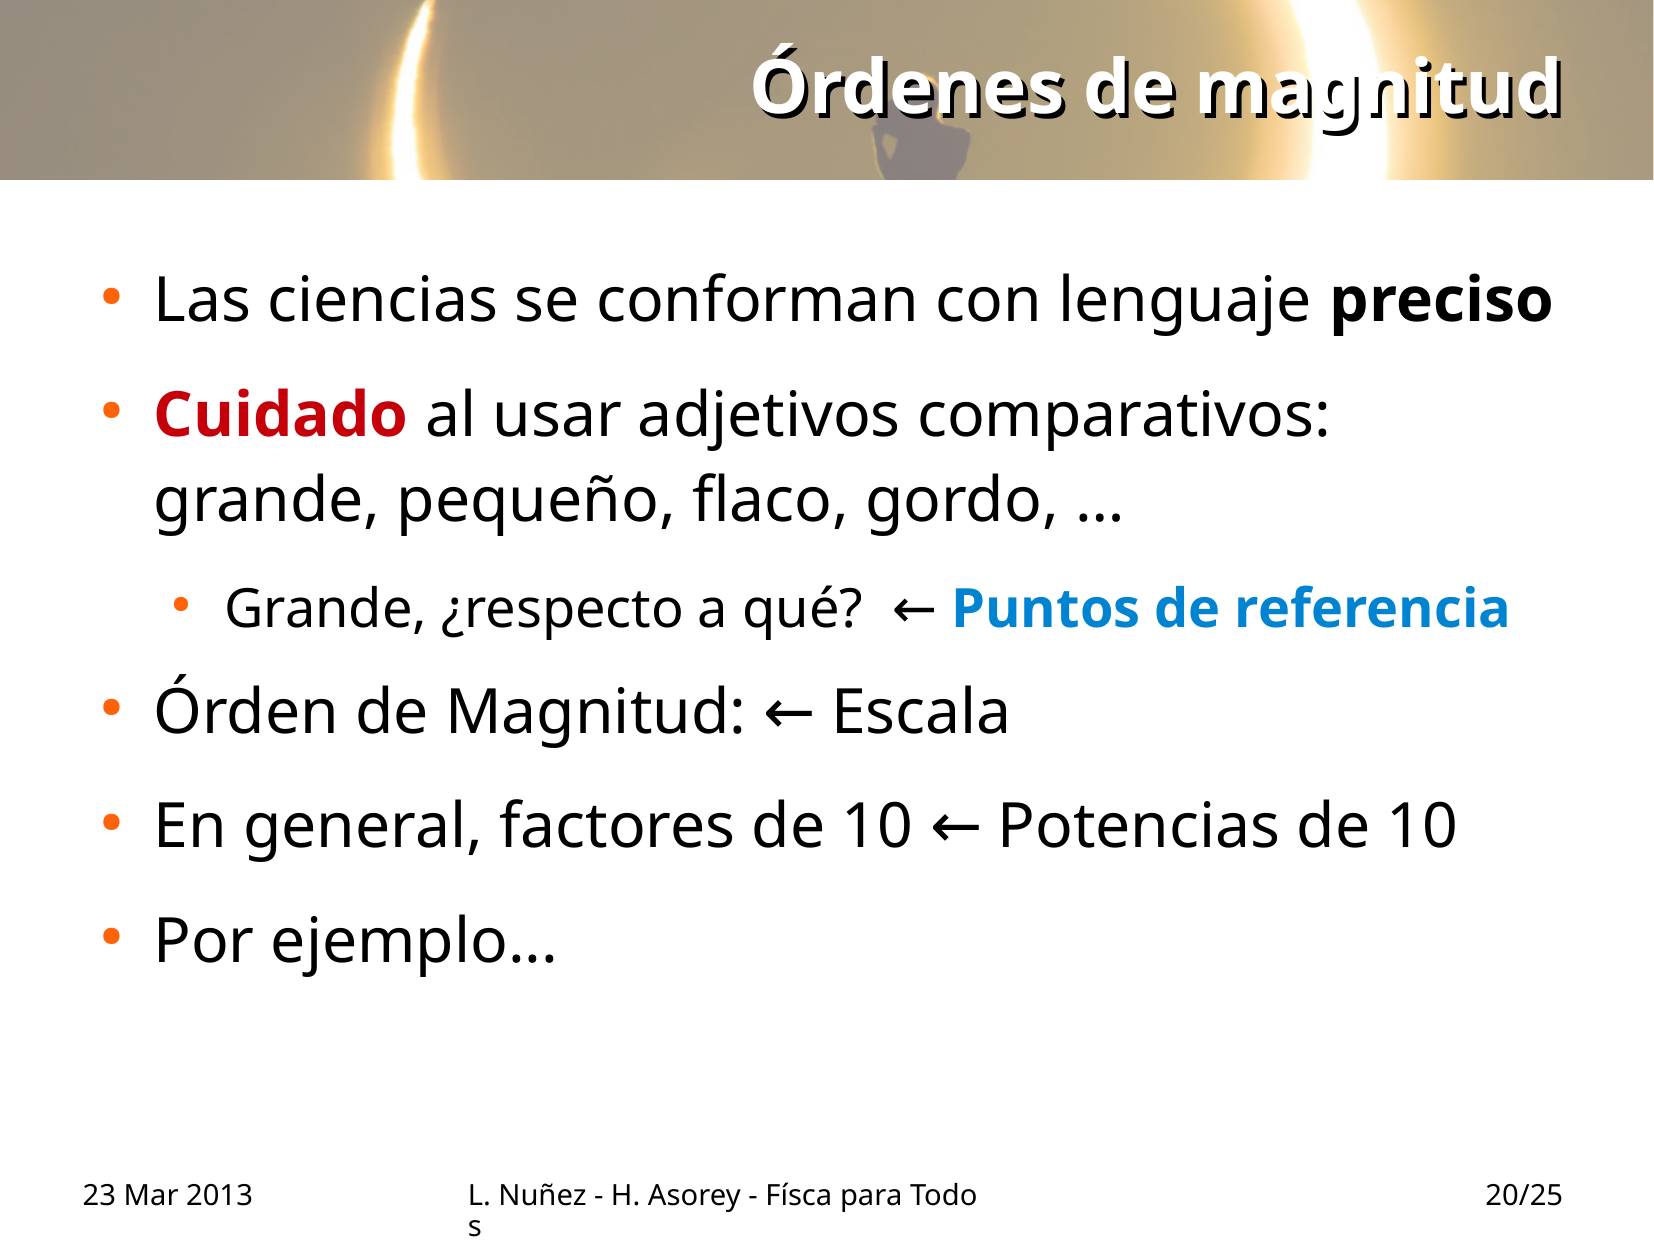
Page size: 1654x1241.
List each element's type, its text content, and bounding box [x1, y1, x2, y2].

list Las ciencias se conforman con lenguaje preciso Cuidado al usar adjetivos comparativos: grande, pequeño, flaco, gordo, … Grande, ¿respecto a qué? ← Puntos de referencia Órden de Magnitud: ← Escala En general, factores de 10 ← Potencias de 10 Por ejemplo... [82, 255, 1571, 1141]
title Órdenes de magnitud [75, 19, 1564, 151]
picture [0, 0, 1654, 180]
